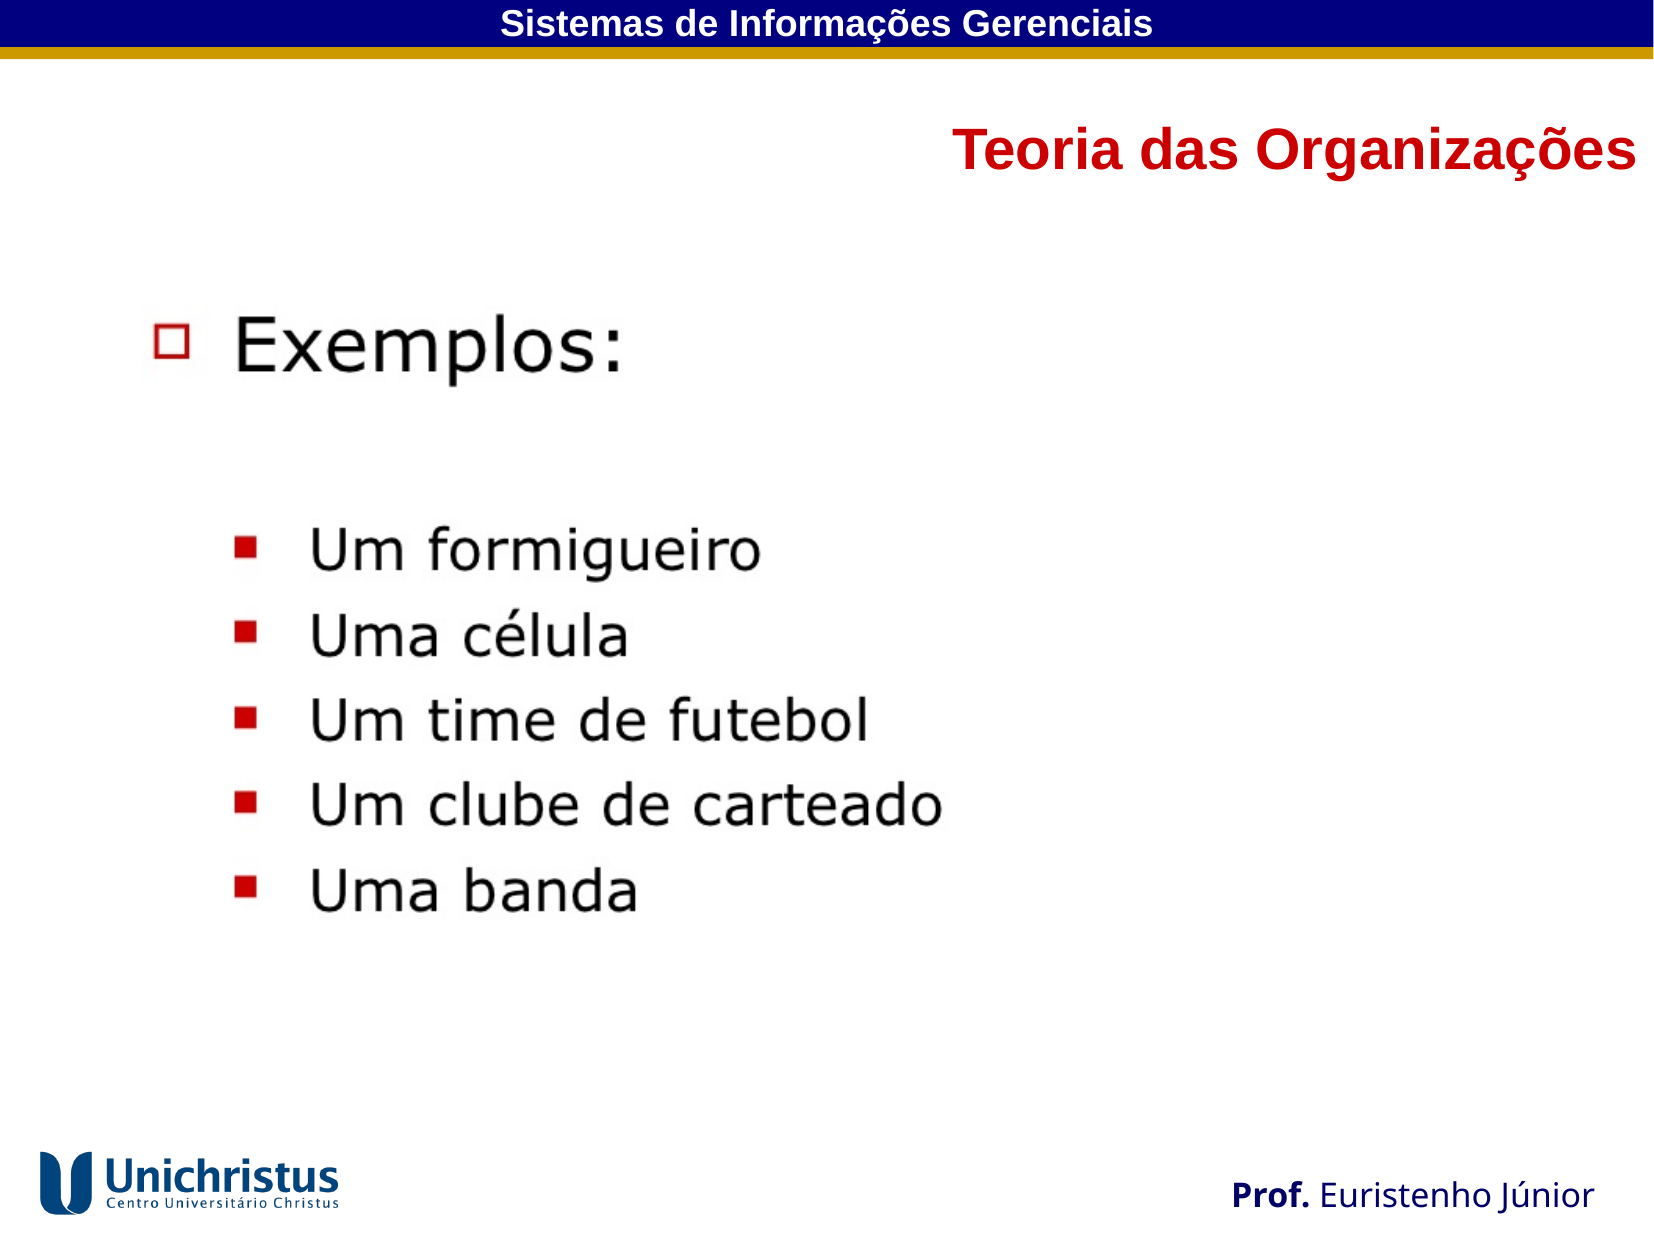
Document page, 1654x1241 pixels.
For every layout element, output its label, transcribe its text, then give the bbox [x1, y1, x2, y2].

text_box Sistemas de Informações Gerenciais [0, 0, 1654, 47]
picture [141, 295, 950, 938]
text_box Prof. Euristenho Júnior [1216, 1163, 1654, 1224]
text_box [0, 47, 1654, 60]
text_box Teoria das Organizações [937, 109, 1654, 190]
picture [35, 1148, 343, 1217]
